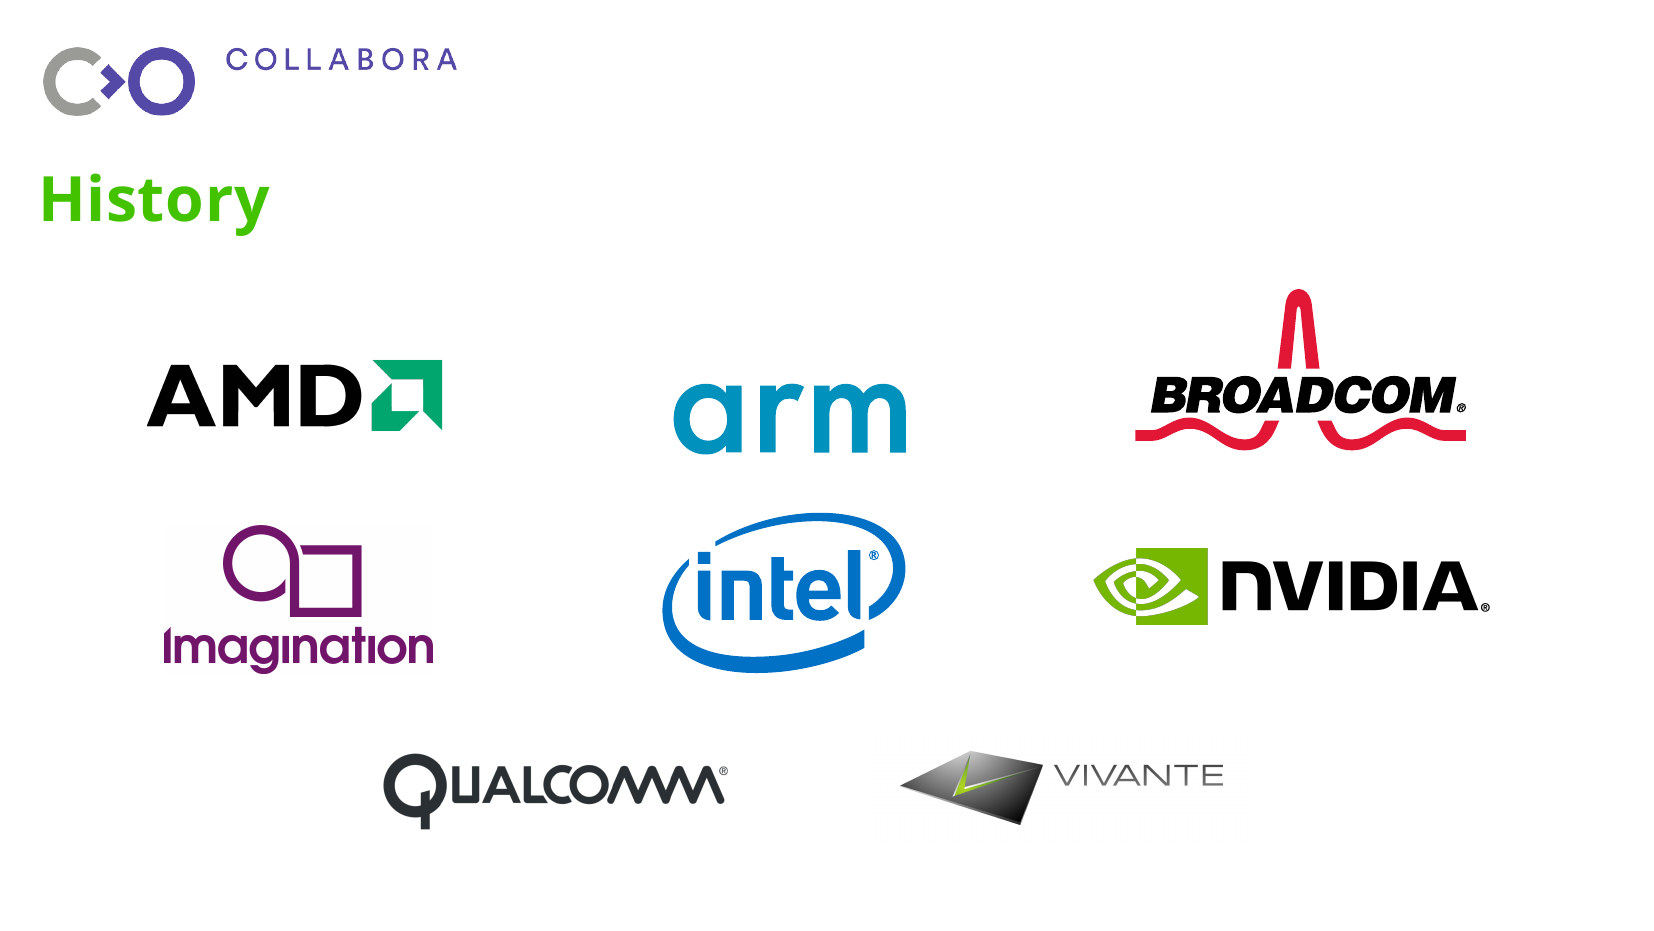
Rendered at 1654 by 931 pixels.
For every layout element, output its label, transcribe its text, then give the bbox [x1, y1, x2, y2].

picture [117, 326, 472, 465]
picture [43, 47, 457, 116]
picture [661, 511, 907, 675]
picture [637, 347, 942, 491]
picture [1093, 548, 1490, 625]
picture [1135, 289, 1467, 451]
title History [38, 159, 1614, 216]
picture [383, 753, 728, 831]
picture [870, 730, 1253, 846]
picture [164, 525, 433, 674]
